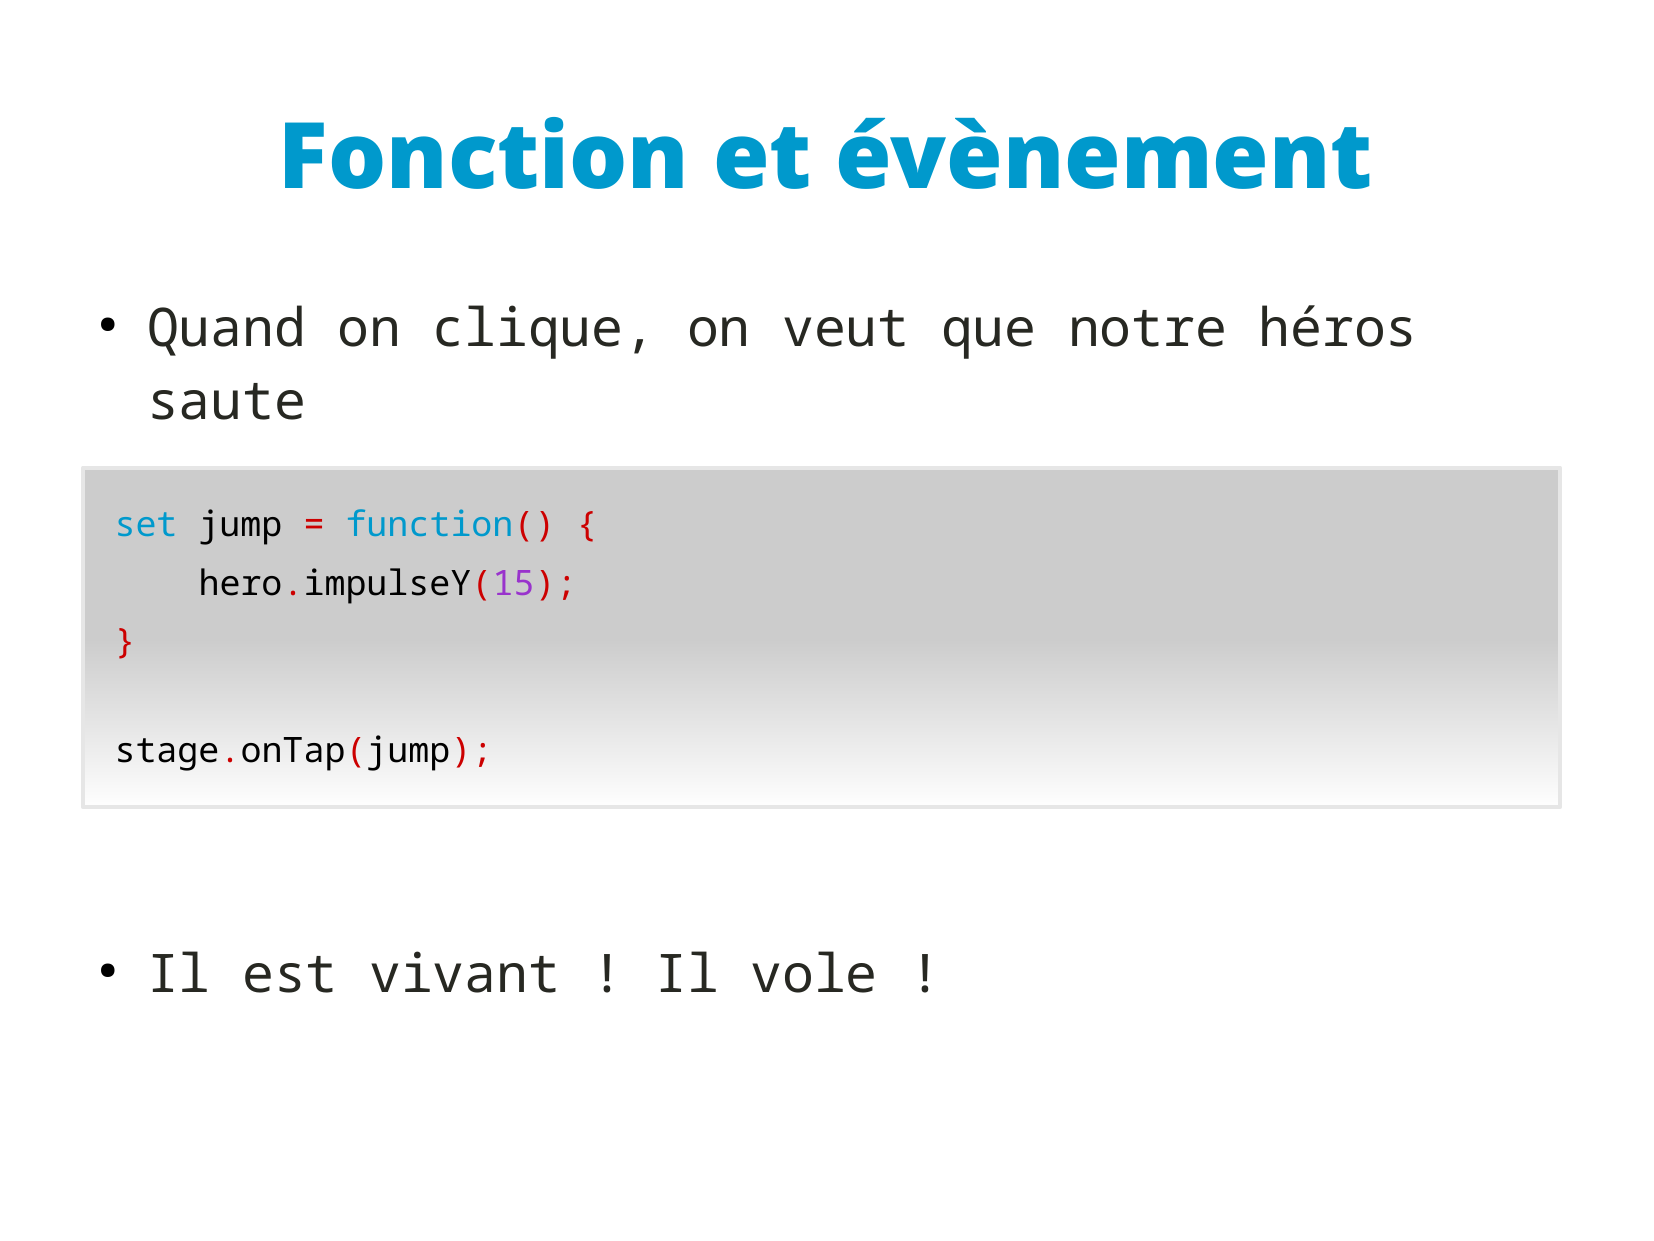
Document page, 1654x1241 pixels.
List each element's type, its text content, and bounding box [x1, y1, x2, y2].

list set jump = function() { hero.impulseY(15); } stage.onTap(jump); [82, 467, 1561, 808]
list Quand on clique, on veut que notre héros saute Il est vivant ! Il vole ! [82, 290, 1571, 1010]
title Fonction et évènement [82, 49, 1571, 257]
